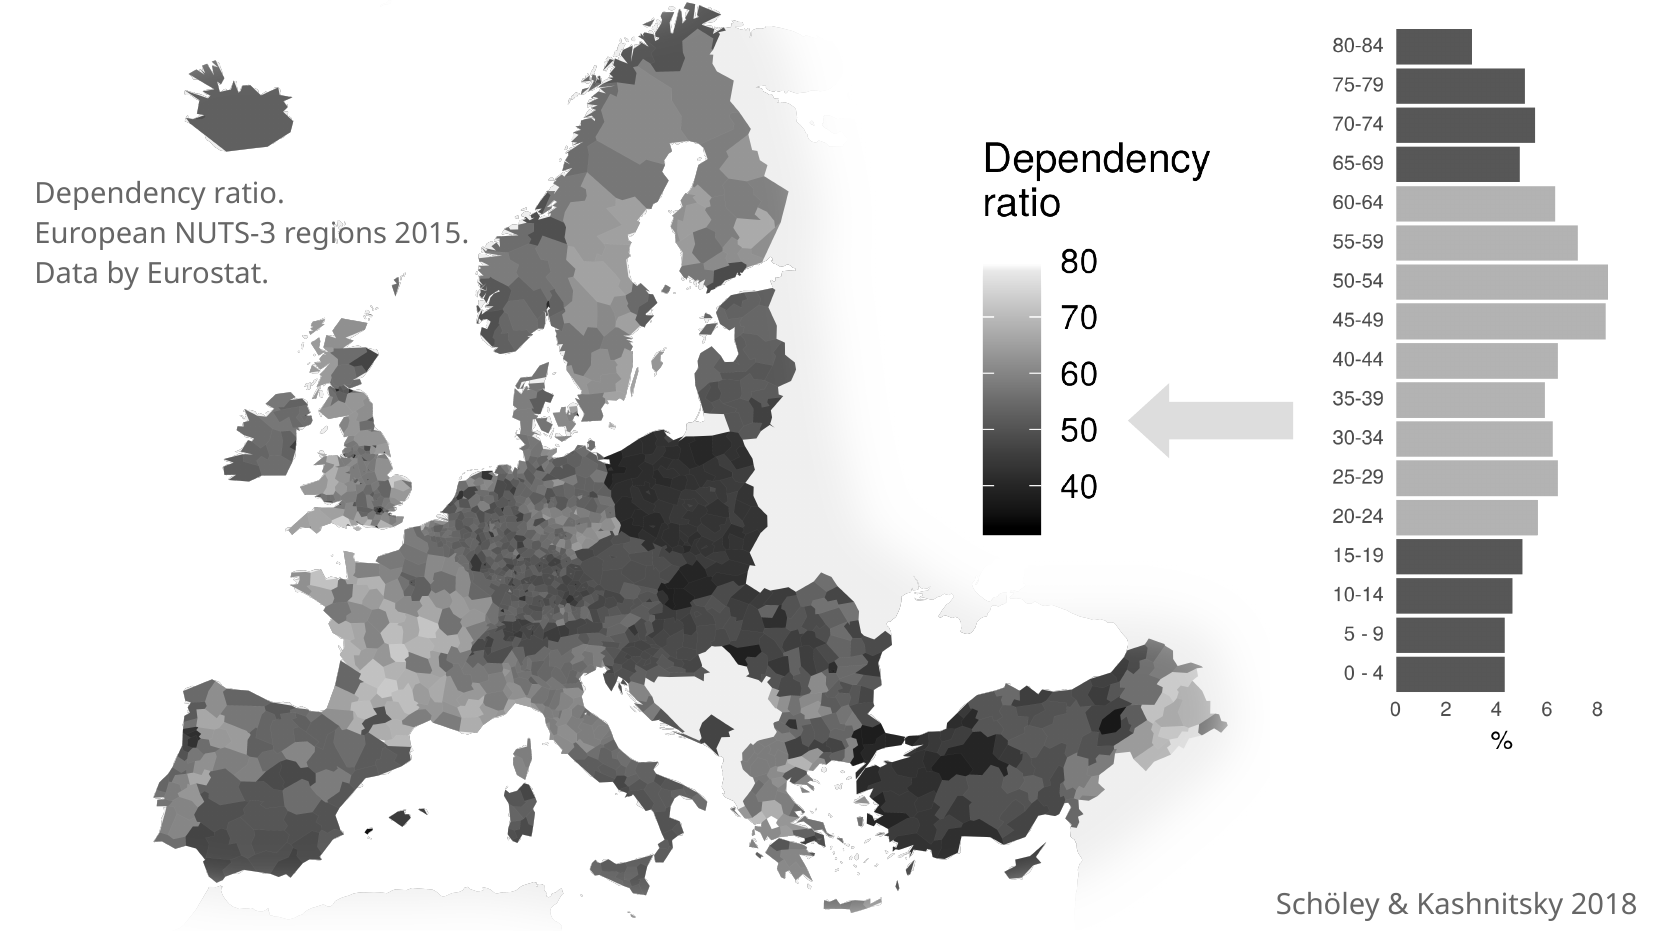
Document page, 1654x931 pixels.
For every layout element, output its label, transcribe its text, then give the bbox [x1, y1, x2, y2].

text_box Dependency ratio. European NUTS-3 regions 2015. Data by Eurostat. [19, 165, 464, 297]
text_box Schöley & Kashnitsky 2018 [1157, 875, 1653, 930]
picture [147, 0, 1270, 931]
picture [1333, 29, 1608, 749]
text_box [1127, 383, 1294, 459]
